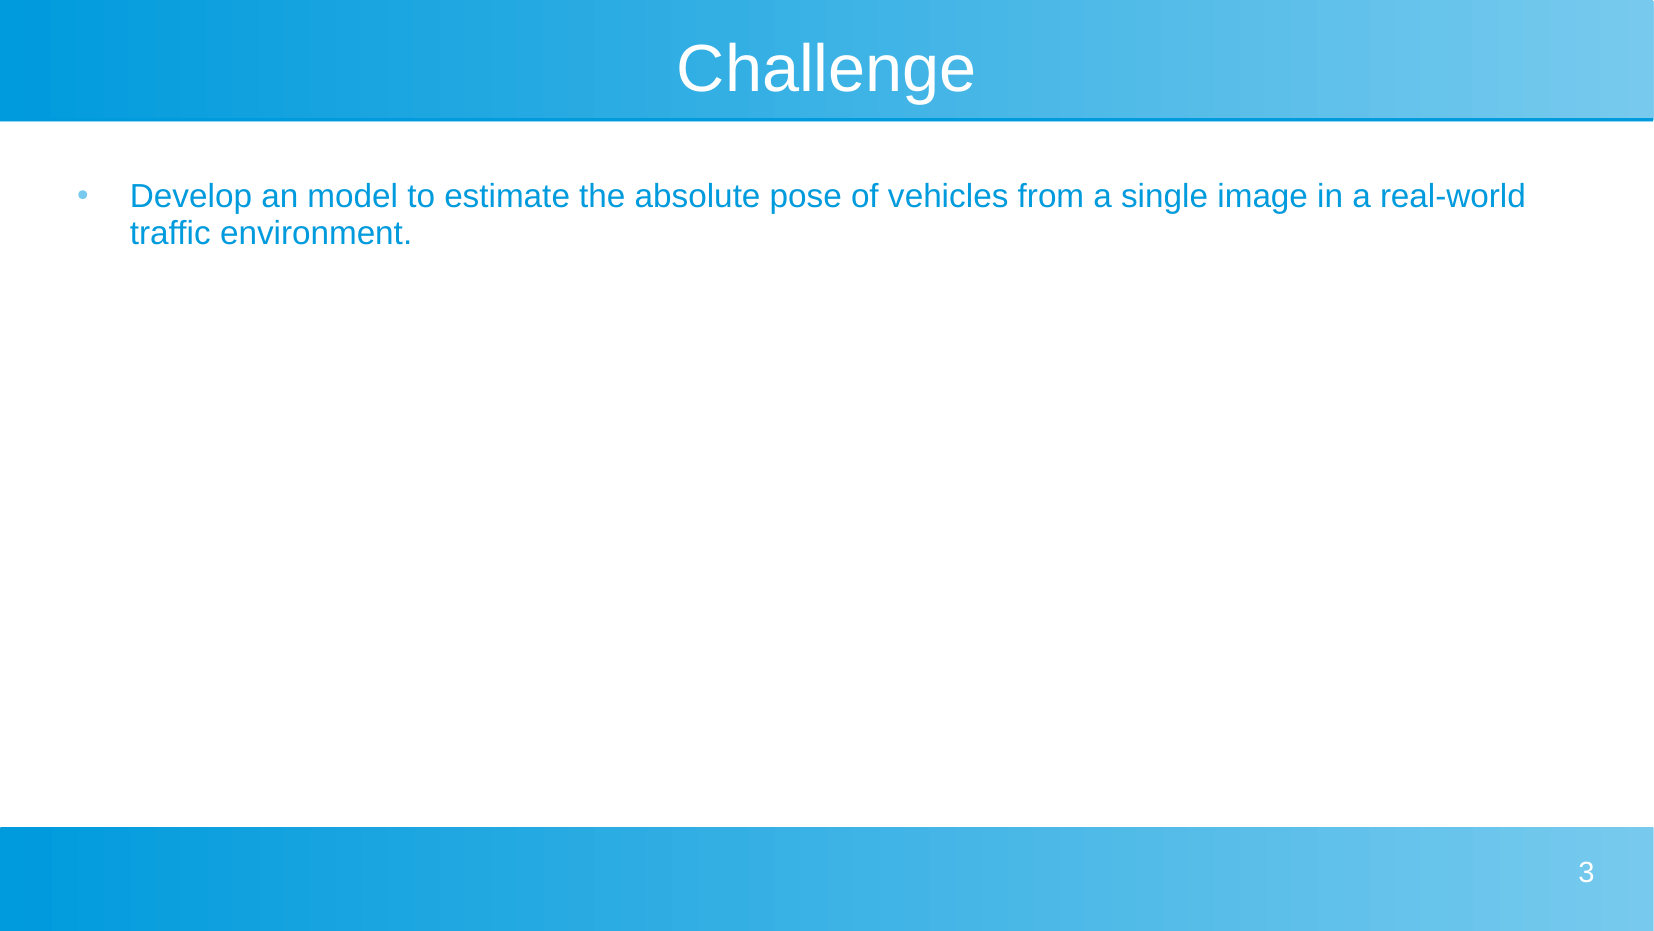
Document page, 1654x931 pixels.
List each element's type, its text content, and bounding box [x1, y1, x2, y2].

title Challenge [59, 29, 1595, 108]
list Develop an model to estimate the absolute pose of vehicles from a single image in a real-world traffic environment. [59, 177, 1595, 768]
